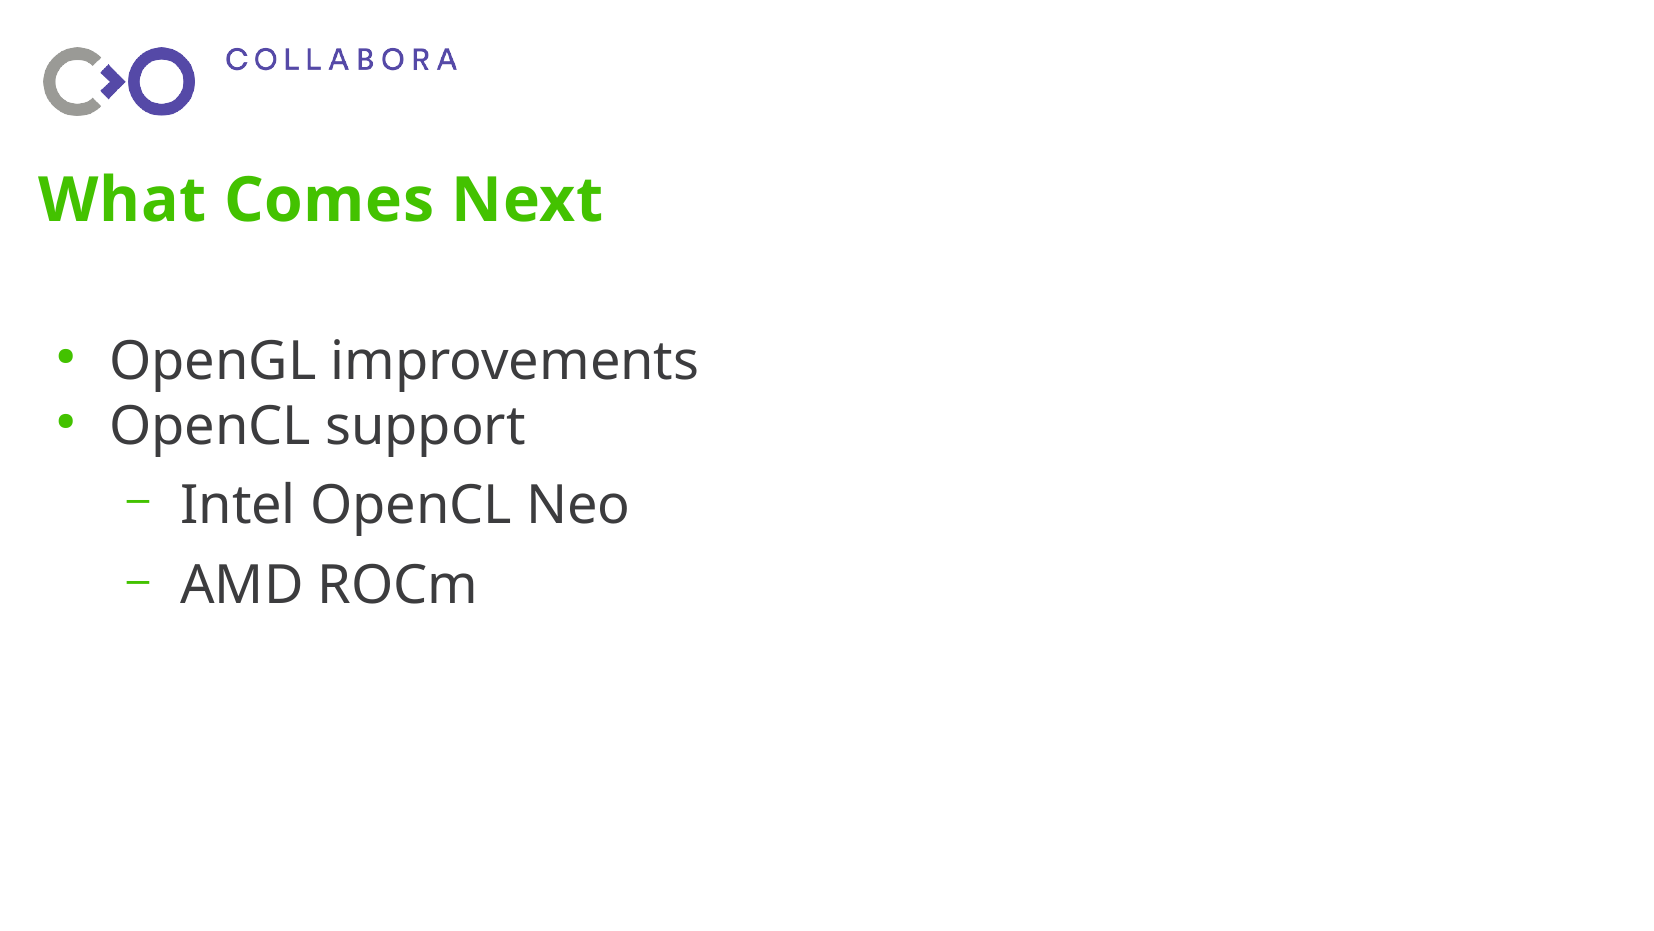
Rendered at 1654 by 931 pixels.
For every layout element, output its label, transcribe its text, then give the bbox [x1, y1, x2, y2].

picture [43, 47, 457, 116]
list OpenGL improvements OpenCL support Intel OpenCL Neo AMD ROCm [38, 325, 1614, 581]
title What Comes Next [38, 159, 1614, 216]
